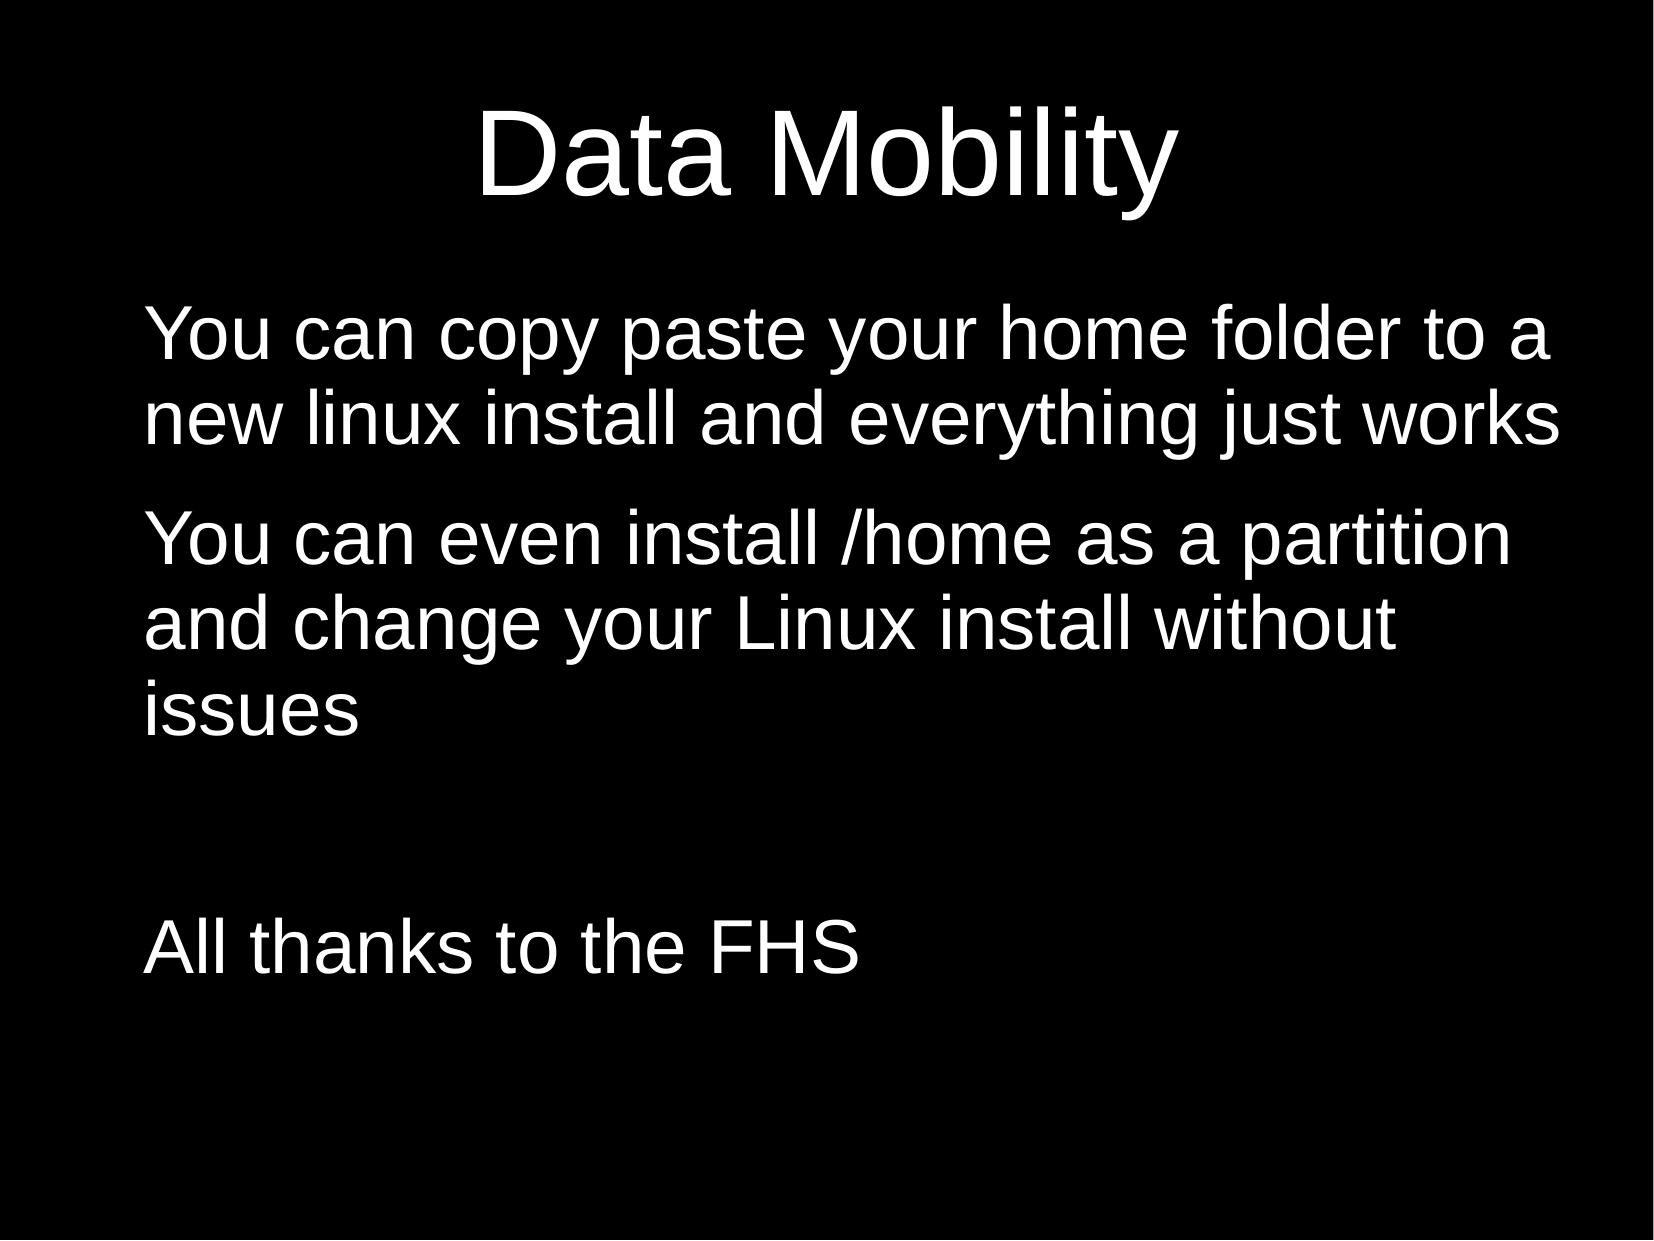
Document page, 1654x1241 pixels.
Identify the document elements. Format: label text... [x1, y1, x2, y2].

list You can copy paste your home folder to a new linux install and everything just works You can even install /home as a partition and change your Linux install without issues All thanks to the FHS [82, 290, 1571, 1010]
title Data Mobility [82, 49, 1571, 257]
